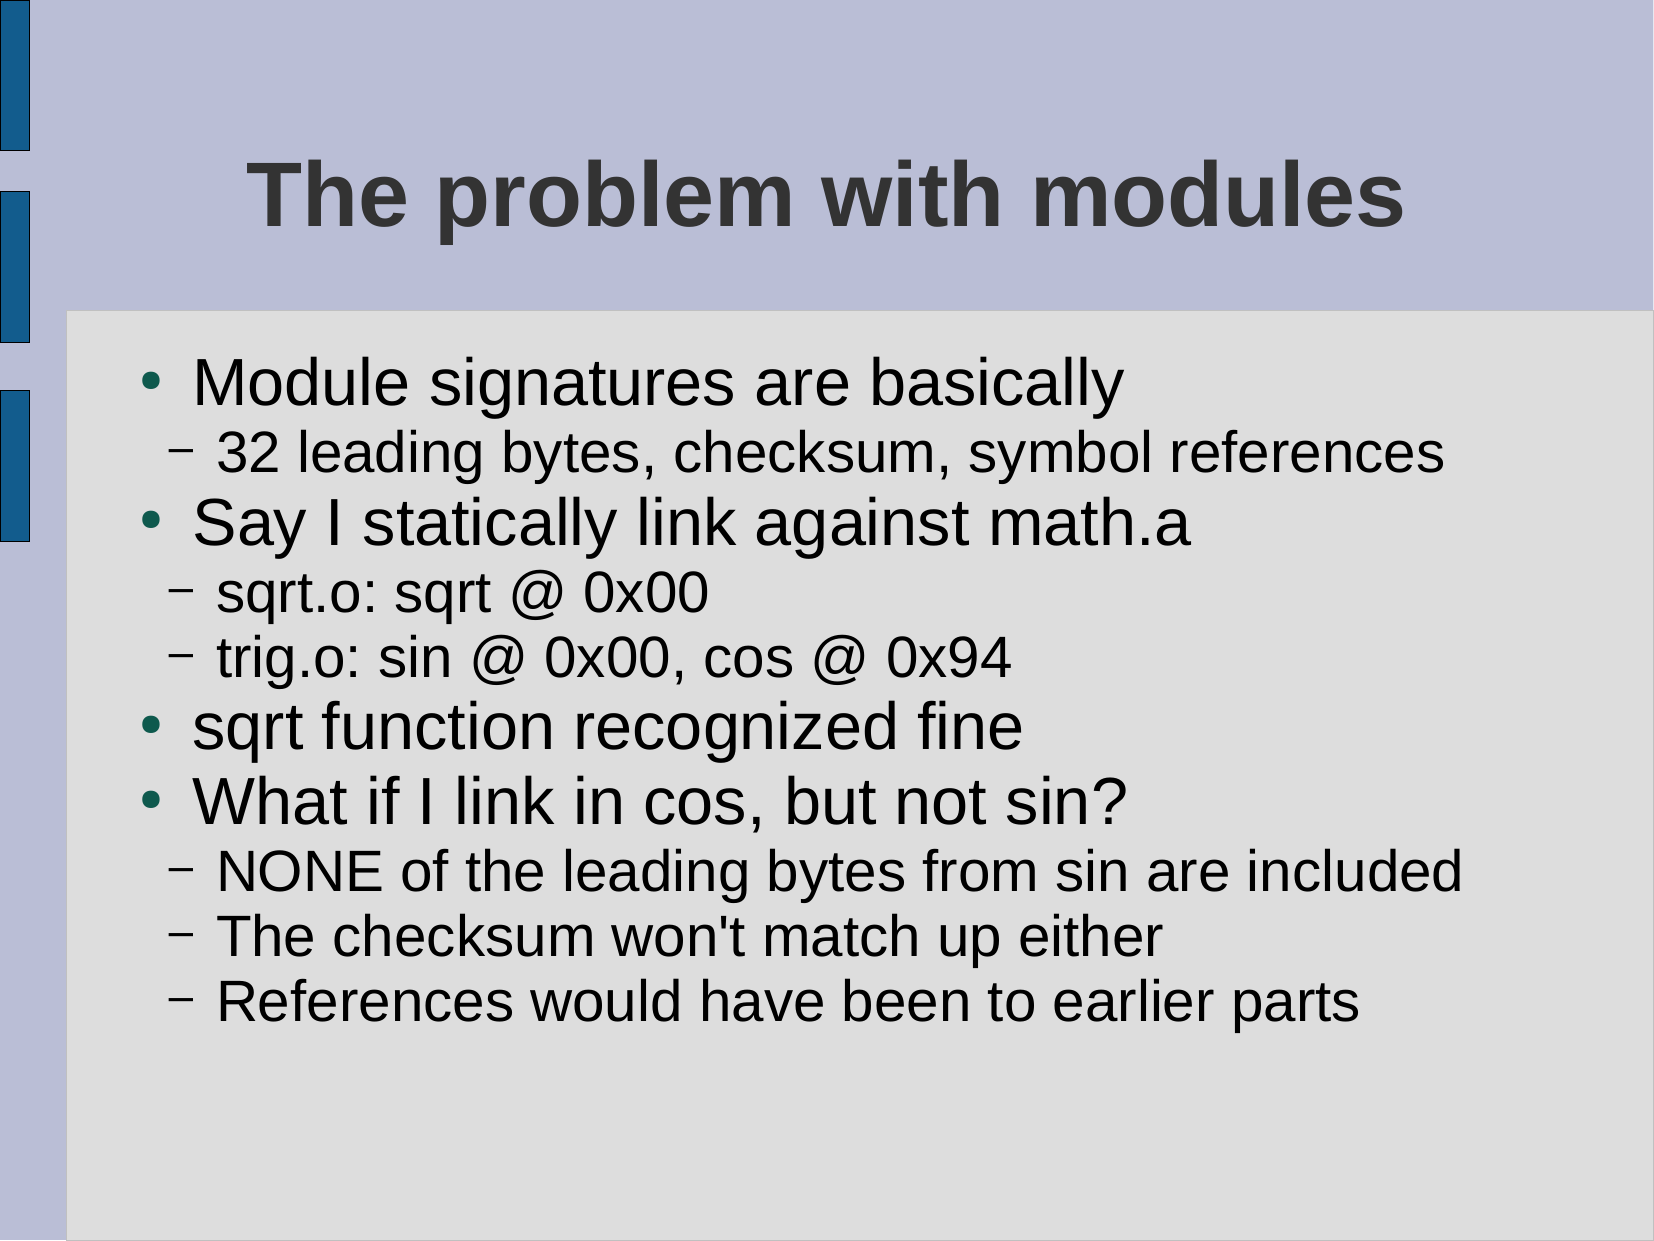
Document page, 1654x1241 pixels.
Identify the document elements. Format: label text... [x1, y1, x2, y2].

title The problem with modules [121, 91, 1534, 299]
list Module signatures are basically 32 leading bytes, checksum, symbol references Say I statically link against math.a sqrt.o: sqrt @ 0x00 trig.o: sin @ 0x00, cos @ 0x94 sqrt function recognized fine What if I link in cos, but not sin? NONE of the leading bytes from sin are included The checksum won't match up either References would have been to earlier parts [121, 344, 1534, 1127]
